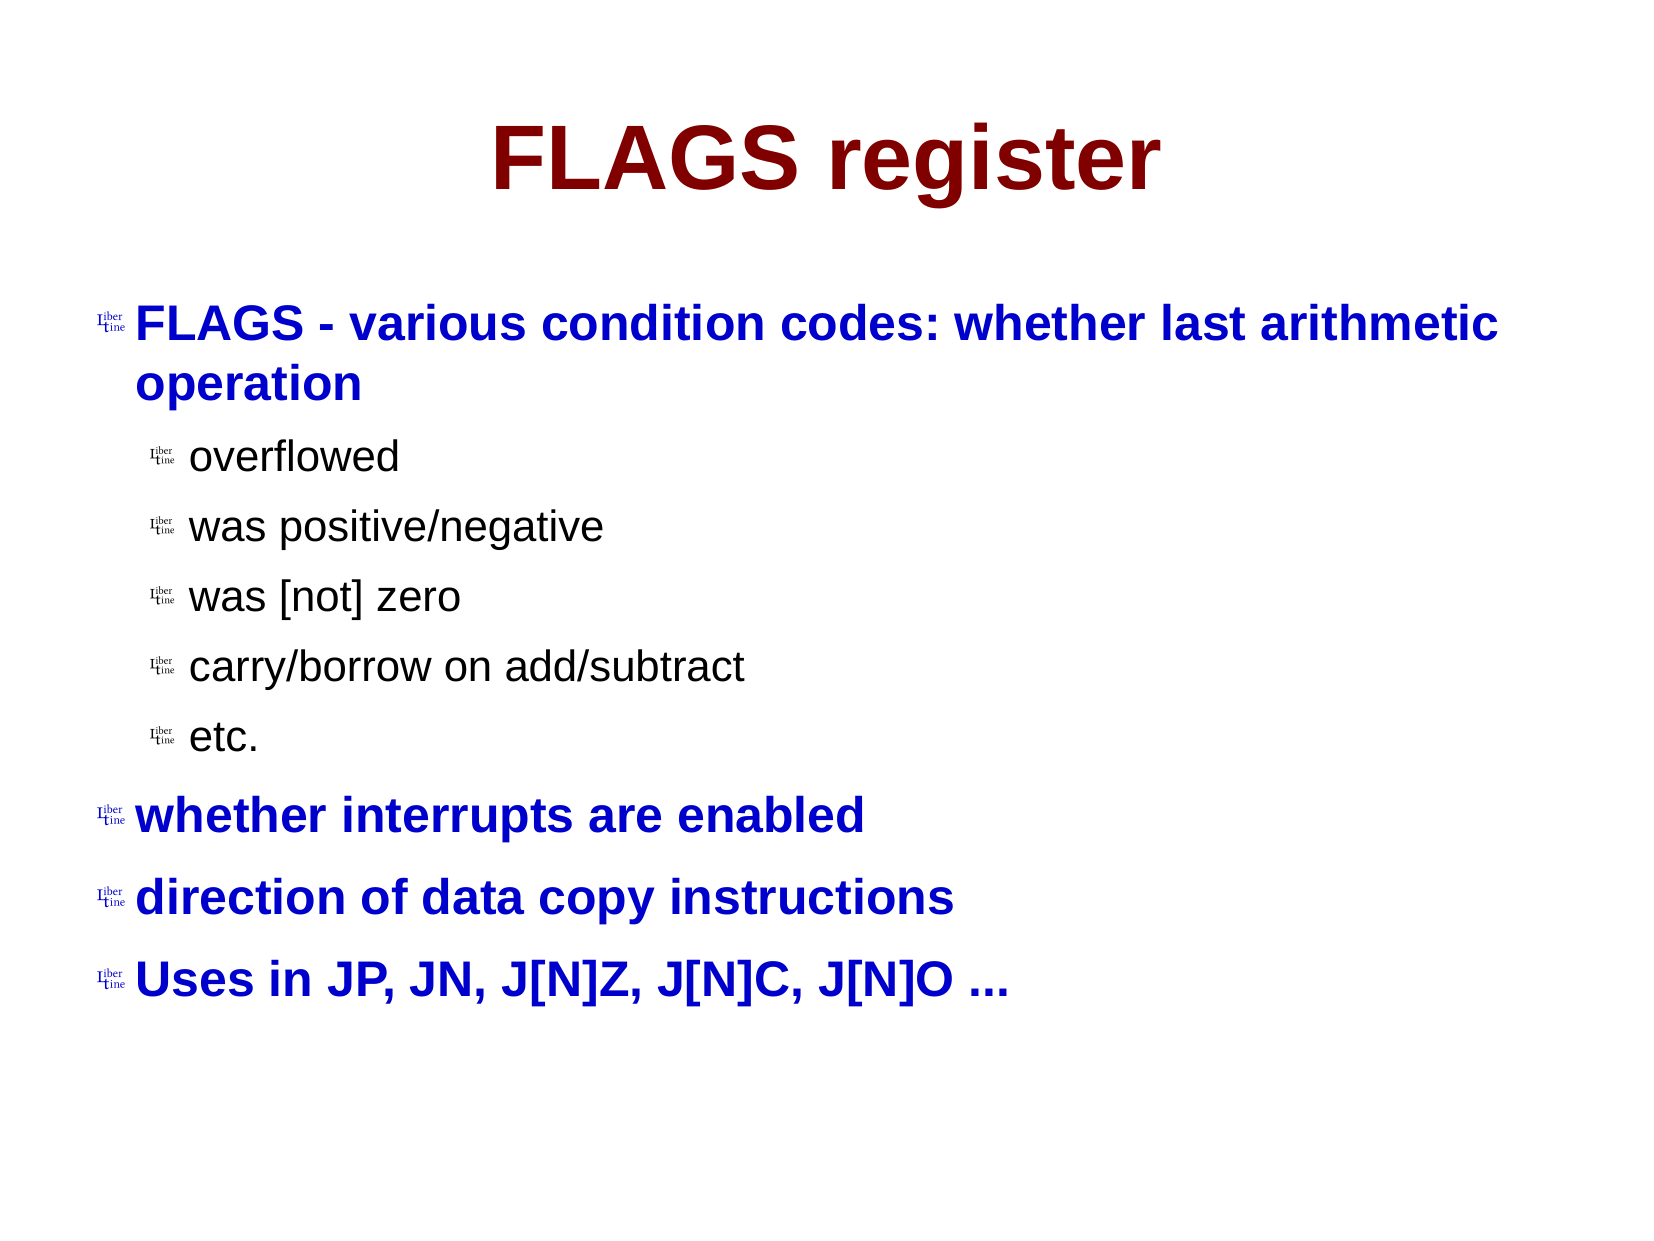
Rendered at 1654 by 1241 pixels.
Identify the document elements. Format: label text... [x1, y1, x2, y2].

list FLAGS - various condition codes: whether last arithmetic operation overflowed was positive/negative was [not] zero carry/borrow on add/subtract etc. whether interrupts are enabled direction of data copy instructions Uses in JP, JN, J[N]Z, J[N]C, J[N]O ... [82, 290, 1571, 1010]
title FLAGS register [82, 49, 1571, 257]
